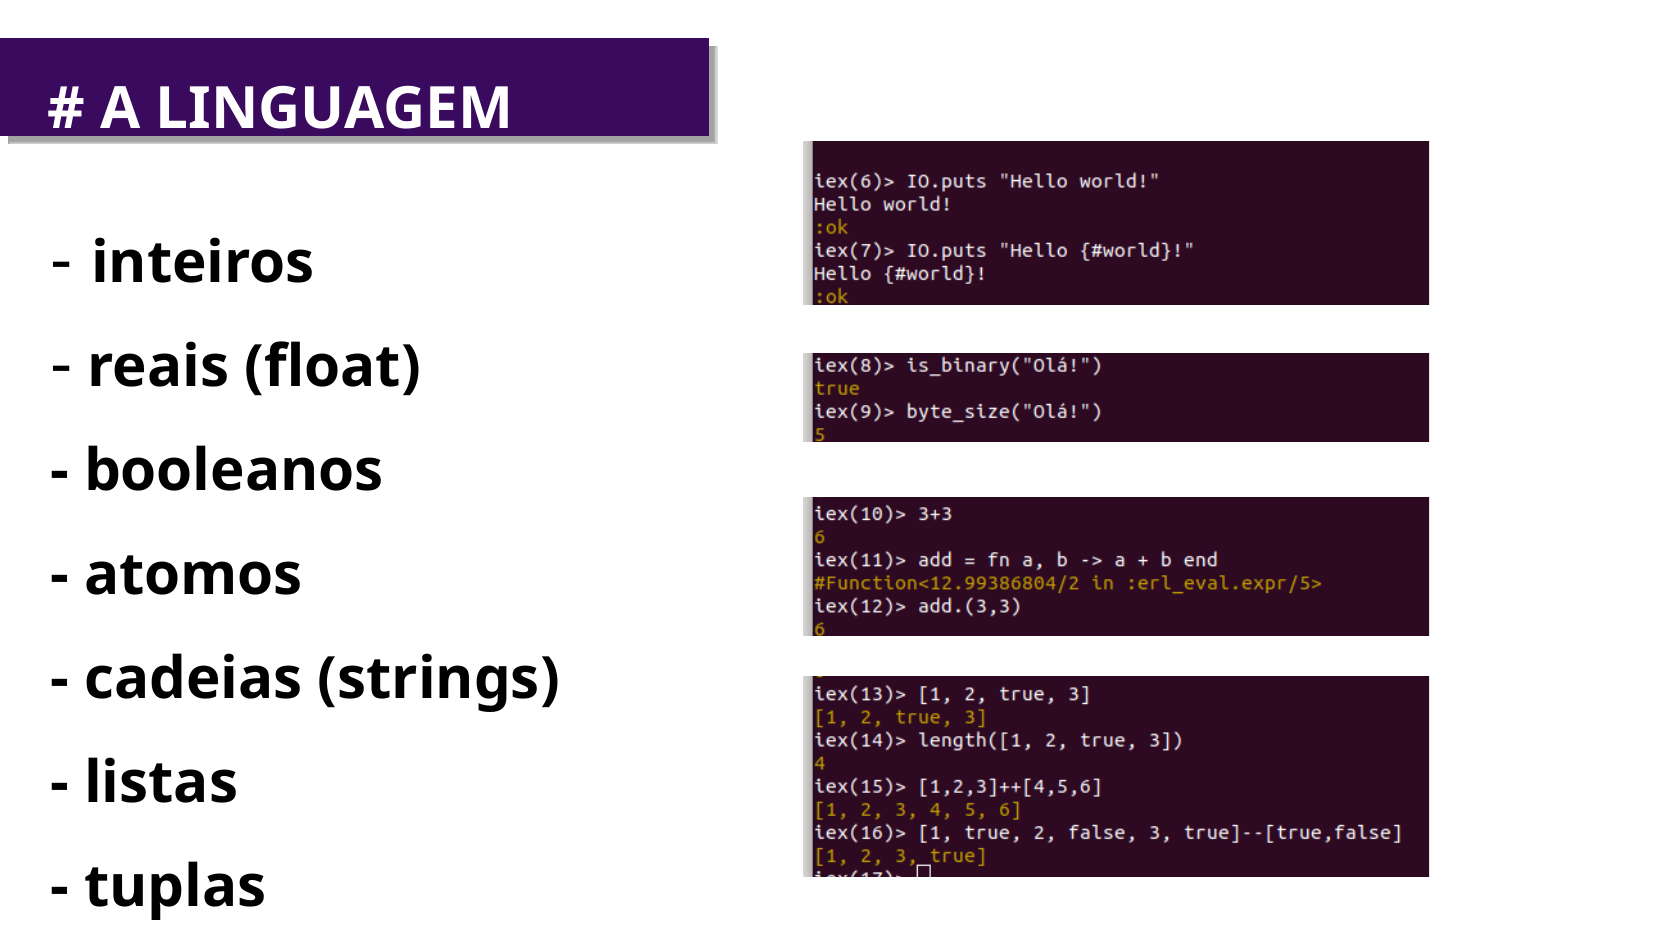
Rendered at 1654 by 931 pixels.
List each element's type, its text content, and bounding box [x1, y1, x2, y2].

picture [803, 353, 1430, 442]
text_box # A LINGUAGEM [32, 59, 638, 138]
picture [803, 497, 1430, 636]
picture [803, 141, 1430, 305]
picture [803, 676, 1430, 877]
list [750, 217, 1571, 758]
text_box - inteiros - reais (float) - booleanos - atomos - cadeias (strings) - listas - tuplas [35, 212, 750, 860]
text_box [0, 38, 709, 136]
